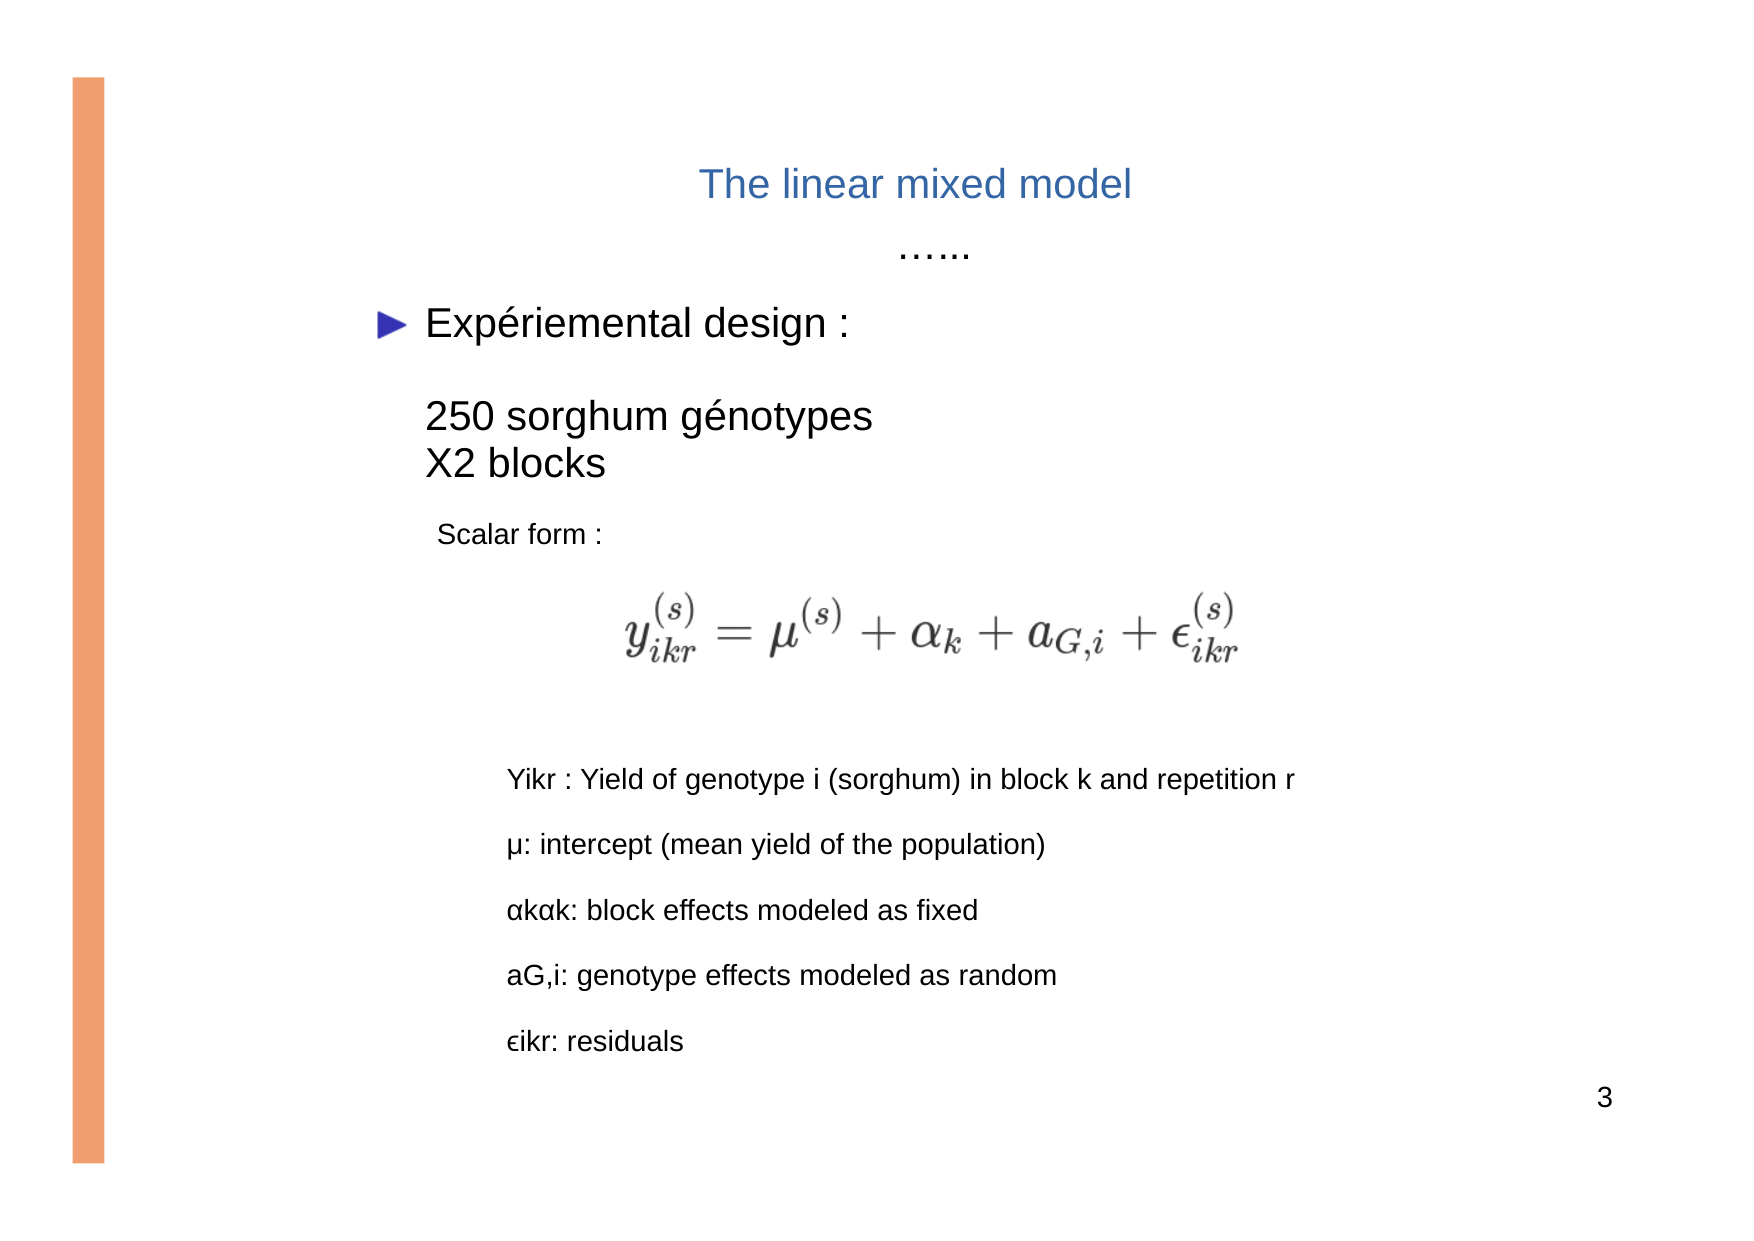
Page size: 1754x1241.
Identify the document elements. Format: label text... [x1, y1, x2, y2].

picture [365, 280, 423, 356]
text_box The linear mixed model [683, 152, 1161, 215]
picture [599, 559, 1289, 694]
text_box [72, 77, 105, 1164]
text_box …... [880, 214, 993, 276]
text_box Yikr : Yield of genotype i (sorghum) in block k and repetition r μ: intercept (mean yield of the population) αkαk​: block effects modeled as fixed aG,i: genotype effects modeled as random ϵikr: residuals [491, 755, 1412, 1098]
text_box Expériemental design : 250 sorghum génotypes X2 blocks [410, 292, 1461, 494]
text_box Scalar form : [422, 510, 631, 558]
